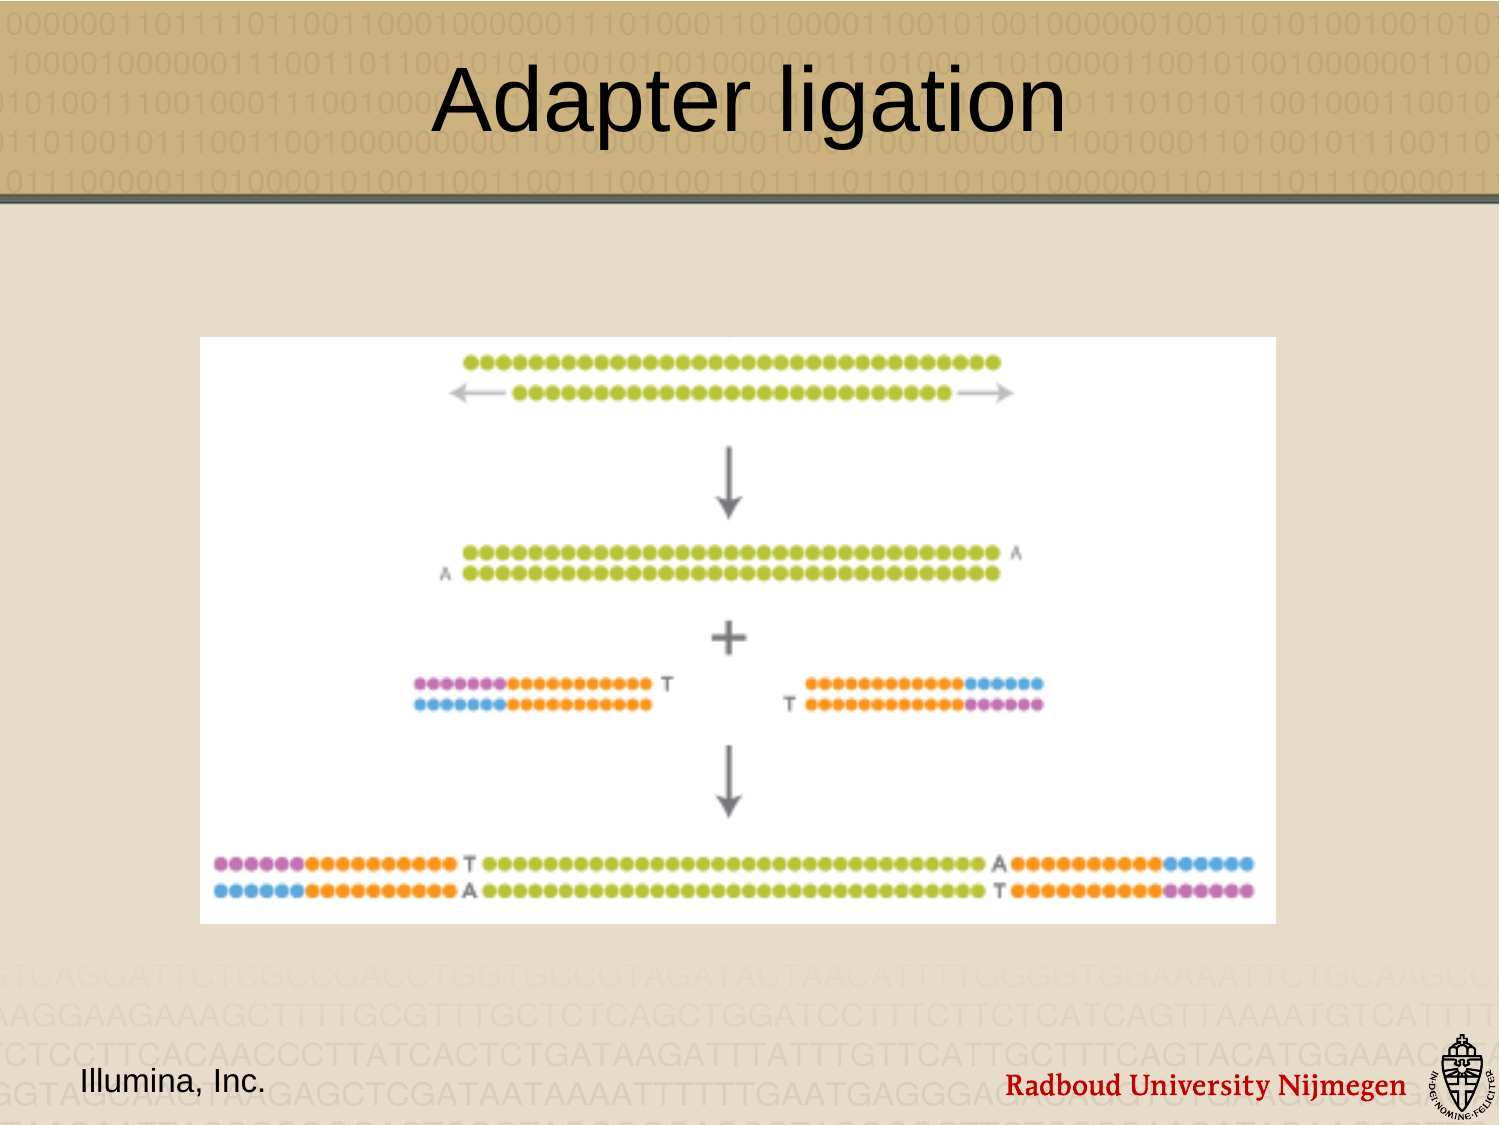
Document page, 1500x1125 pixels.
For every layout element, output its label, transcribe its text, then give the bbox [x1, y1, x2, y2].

picture [0, 1, 1500, 1125]
text_box Illumina, Inc. [63, 1050, 284, 1108]
title Adapter ligation [75, 24, 1426, 172]
